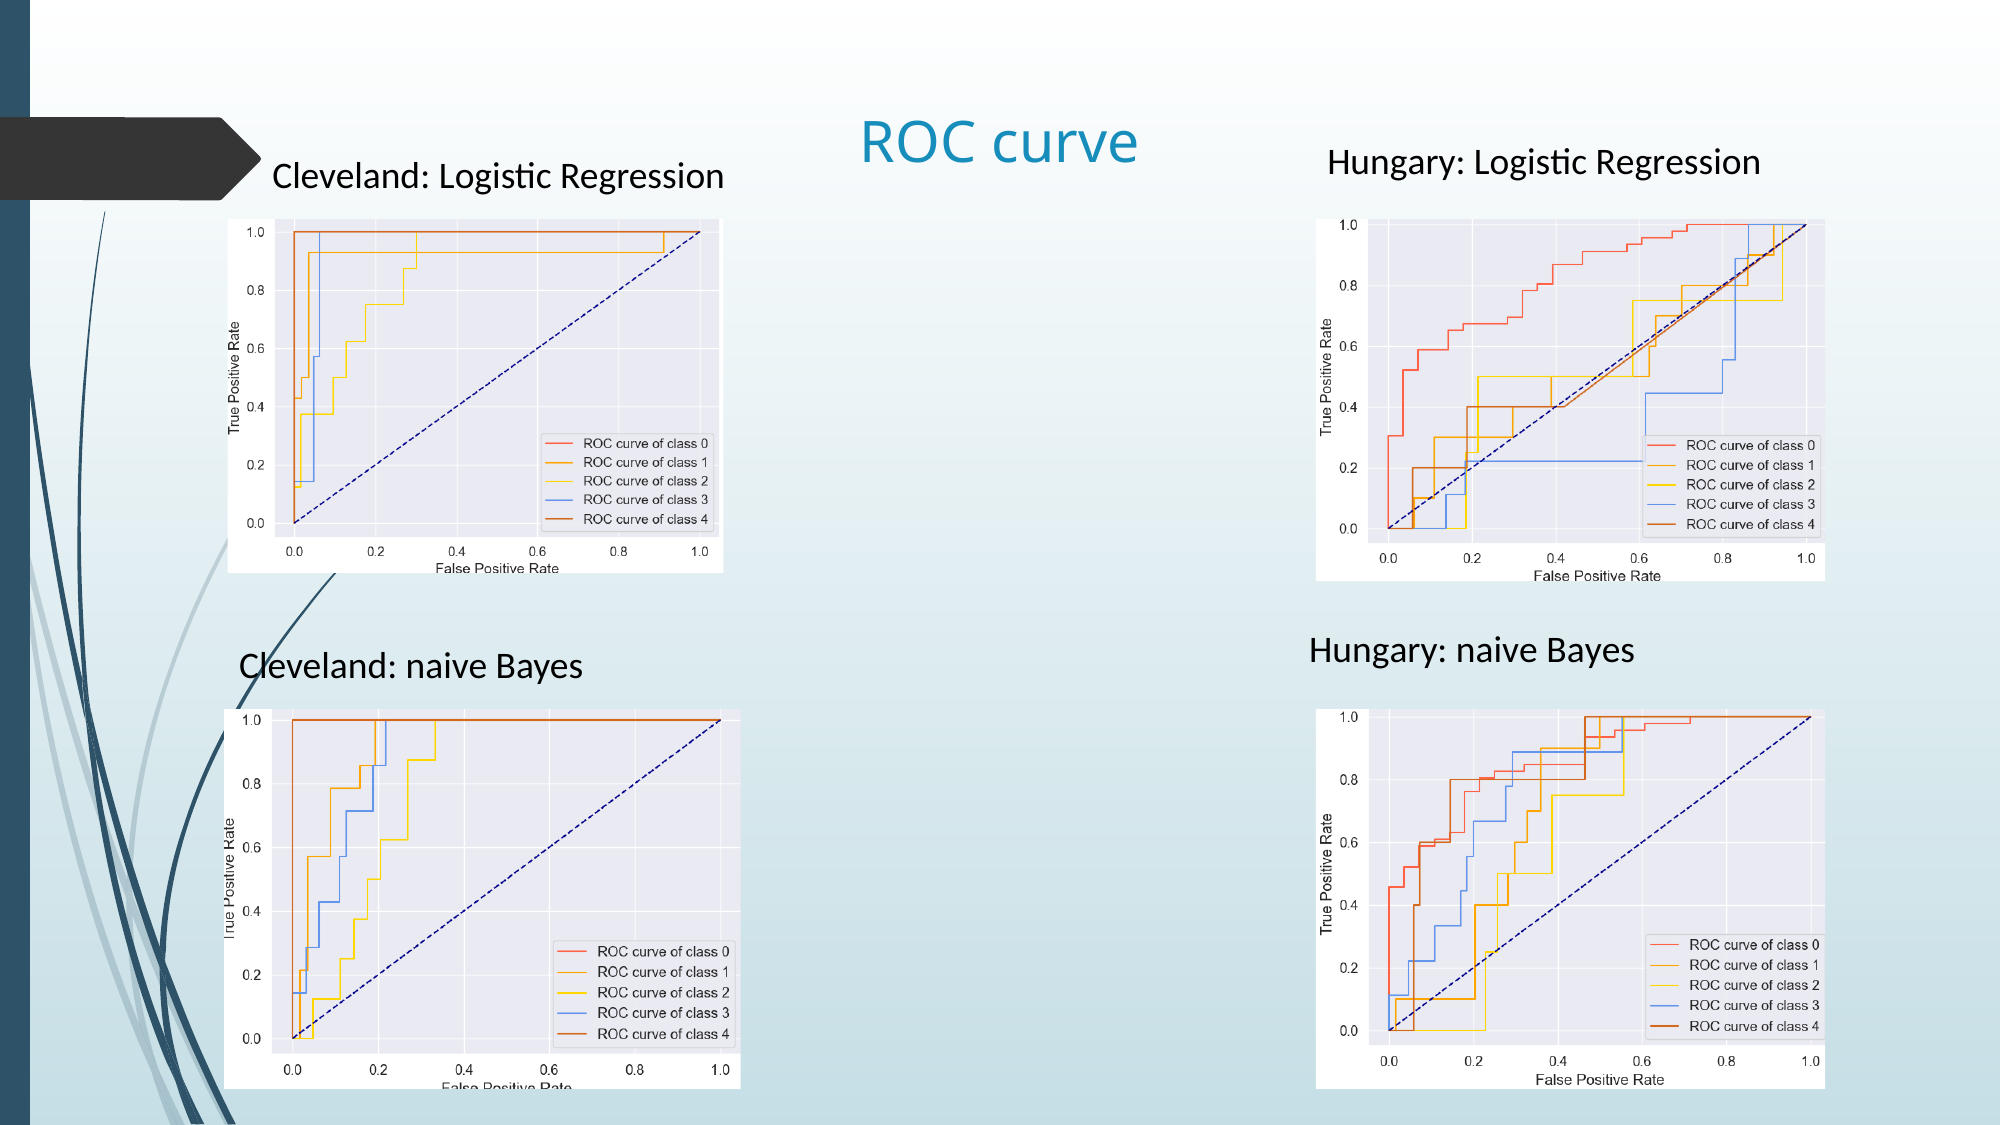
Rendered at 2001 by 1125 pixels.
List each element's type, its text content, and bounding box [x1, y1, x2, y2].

title ROC curve [137, 97, 1863, 182]
text_box Hungary: Logistic Regression [1312, 130, 1777, 190]
picture [1315, 219, 1826, 581]
text_box Hungary: naive Bayes [1294, 618, 1651, 678]
picture [1315, 709, 1826, 1089]
picture [227, 219, 724, 573]
text_box Cleveland: Logistic Regression [257, 143, 1089, 205]
text_box Cleveland: naive Bayes [224, 633, 1056, 695]
picture [224, 709, 741, 1089]
